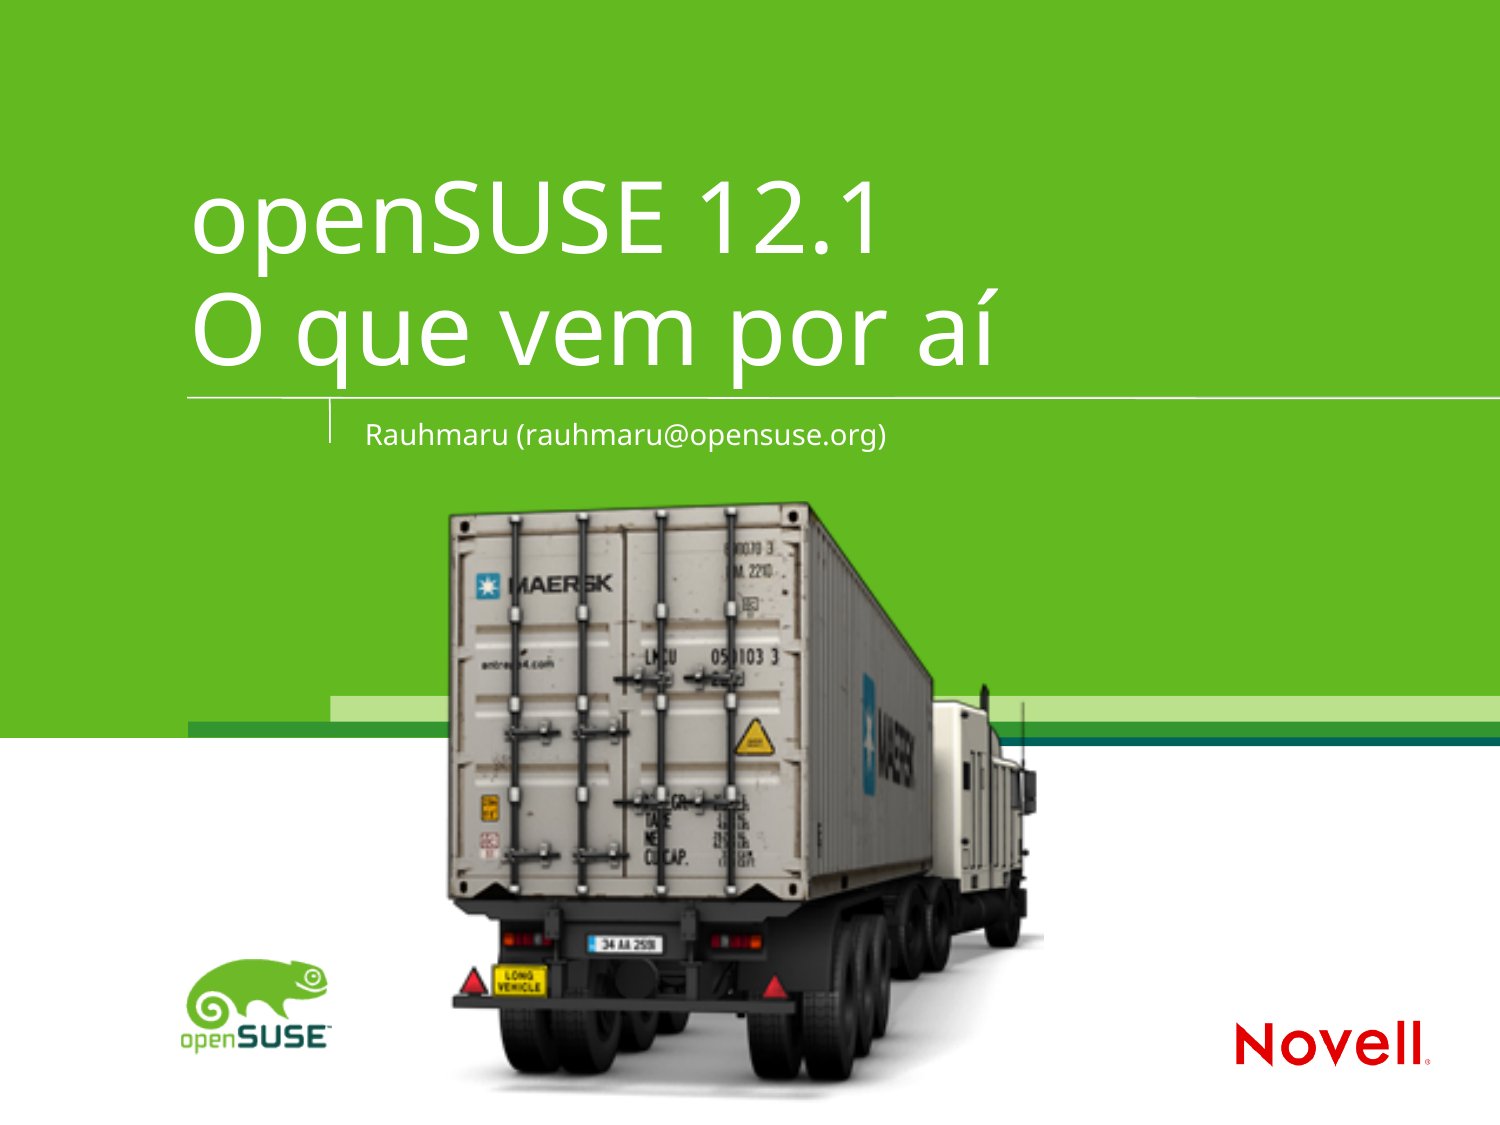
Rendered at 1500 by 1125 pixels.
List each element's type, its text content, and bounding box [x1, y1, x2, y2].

text_box Rauhmaru (rauhmaru@opensuse.org) [350, 414, 1150, 525]
picture [181, 959, 332, 1055]
picture [1227, 1013, 1438, 1074]
title openSUSE 12.1 O que vem por aí [174, 133, 1388, 388]
picture [442, 501, 1044, 1103]
